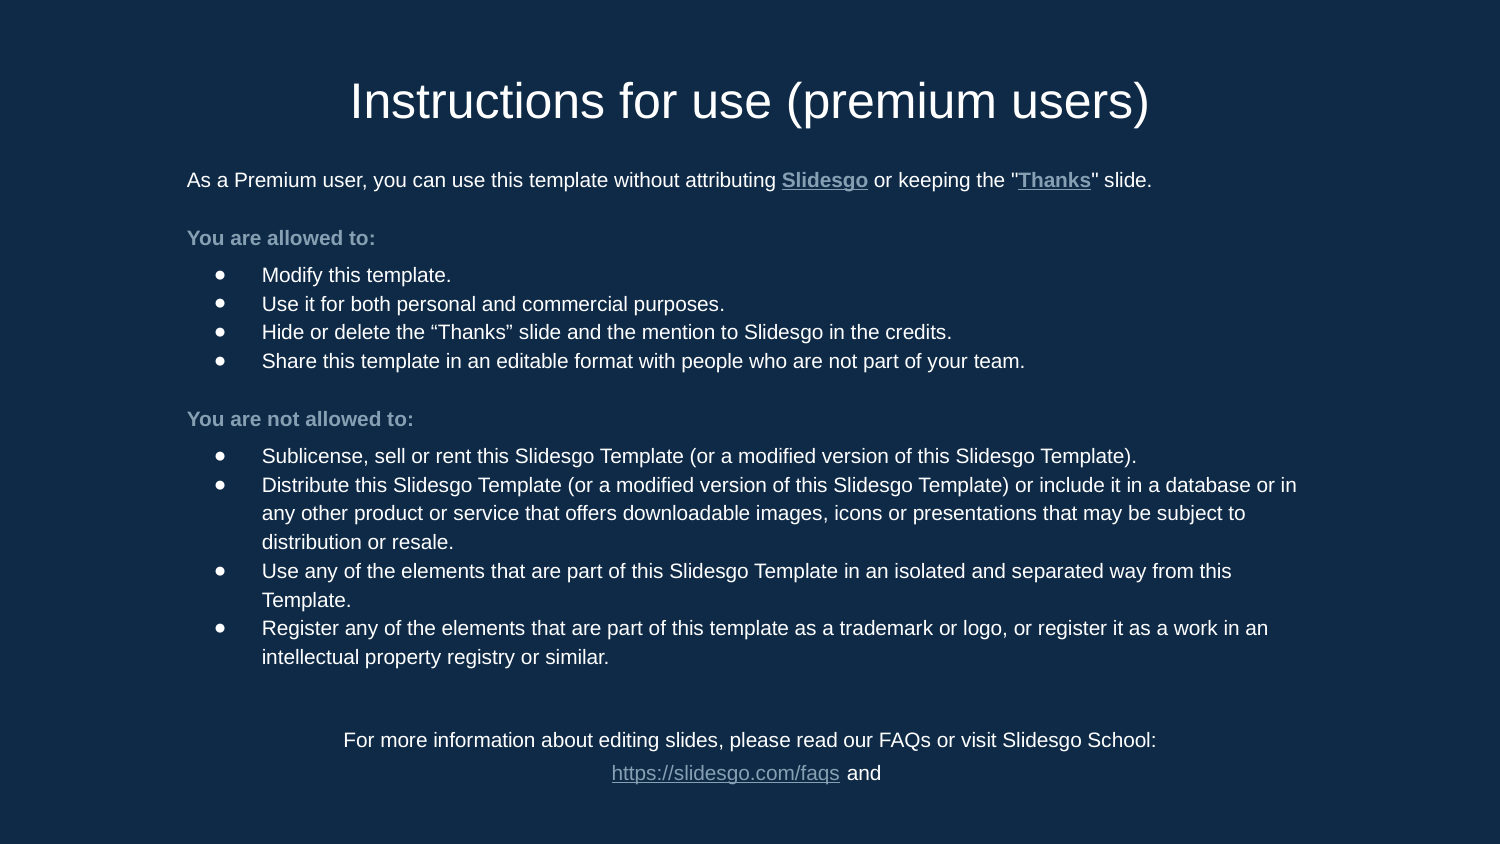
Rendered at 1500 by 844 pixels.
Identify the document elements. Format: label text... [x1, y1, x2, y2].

title Instructions for use (premium users) [171, 53, 1328, 133]
text_box For more information about editing slides, please read our FAQs or visit Slidesgo School: https://slidesgo.com/faqs and [171, 707, 1328, 780]
text_box As a Premium user, you can use this template without attributing Slidesgo or keeping the "Thanks" slide. You are allowed to: Modify this template. Use it for both personal and commercial purposes. Hide or delete the “Thanks” slide and the mention to Slidesgo in the credits. Share this template in an editable format with people who are not part of your team. You are not allowed to: Sublicense, sell or rent this Slidesgo Template (or a modified version of this Slidesgo Template). Distribute this Slidesgo Template (or a modified version of this Slidesgo Template) or include it in a database or in any other product or service that offers downloadable images, icons or presentations that may be subject to distribution or resale. Use any of the elements that are part of this Slidesgo Template in an isolated and separated way from this Template. Register any of the elements that are part of this template as a trademark or logo, or register it as a work in an intellectual property registry or similar. [171, 148, 1328, 707]
